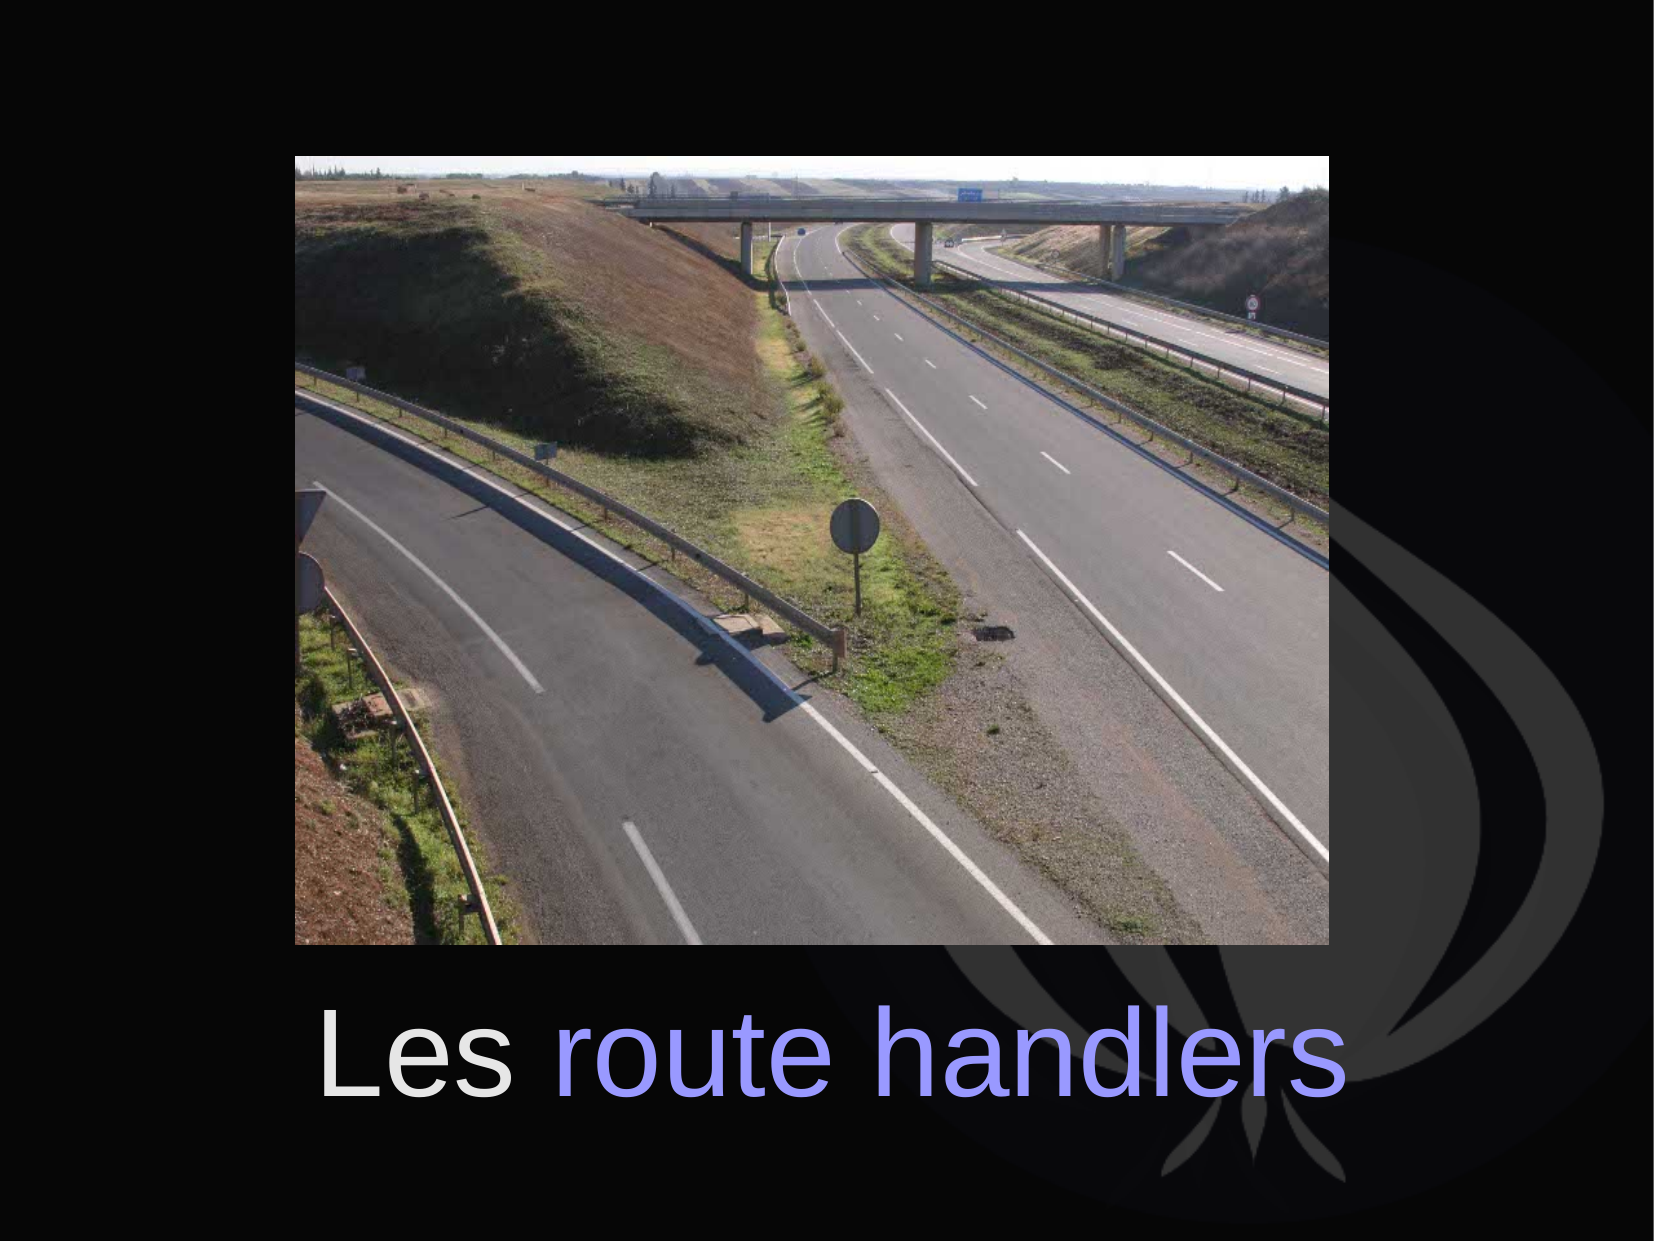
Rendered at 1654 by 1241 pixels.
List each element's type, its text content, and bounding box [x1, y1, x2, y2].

picture [0, 0, 1654, 1241]
subtitle Les route handlers [88, 214, 1577, 1241]
